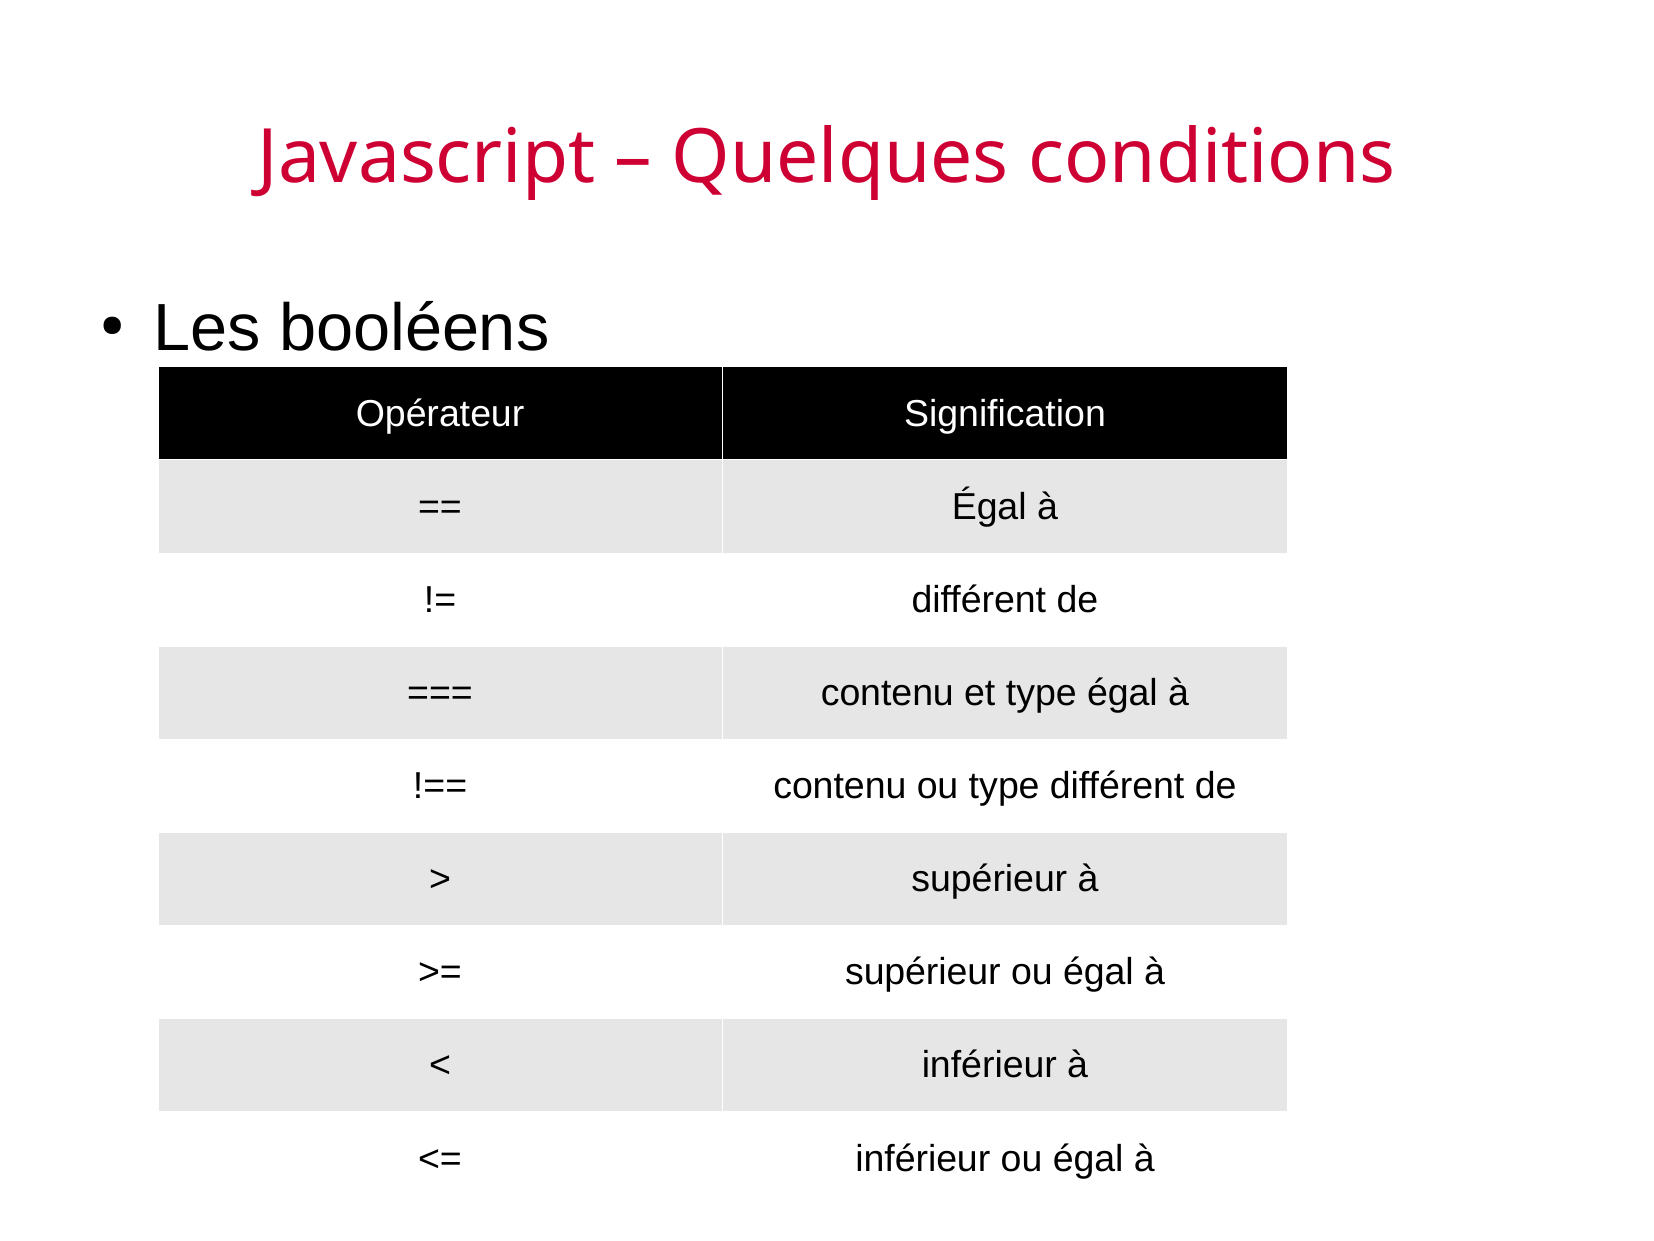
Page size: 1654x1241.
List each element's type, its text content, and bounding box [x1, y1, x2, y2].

table_cell supérieur ou égal à [723, 926, 1287, 1018]
table_cell > [159, 833, 722, 925]
table_cell === [159, 647, 722, 739]
table_cell inférieur ou égal à [723, 1112, 1287, 1205]
table_cell < [159, 1019, 722, 1111]
table_cell inférieur à [723, 1019, 1287, 1111]
table_cell contenu ou type différent de [723, 740, 1287, 832]
table_cell != [159, 554, 722, 646]
list Les booléens [82, 290, 1571, 1010]
table_cell contenu et type égal à [723, 647, 1287, 739]
table_cell Égal à [723, 460, 1287, 553]
table_cell différent de [723, 554, 1287, 646]
table_header Signification [723, 367, 1287, 459]
title Javascript – Quelques conditions [82, 49, 1571, 257]
table_header Opérateur [159, 367, 722, 459]
table_cell == [159, 460, 722, 553]
table_cell !== [159, 740, 722, 832]
table_cell <= [159, 1112, 722, 1205]
table_cell supérieur à [723, 833, 1287, 925]
table_cell >= [159, 926, 722, 1018]
